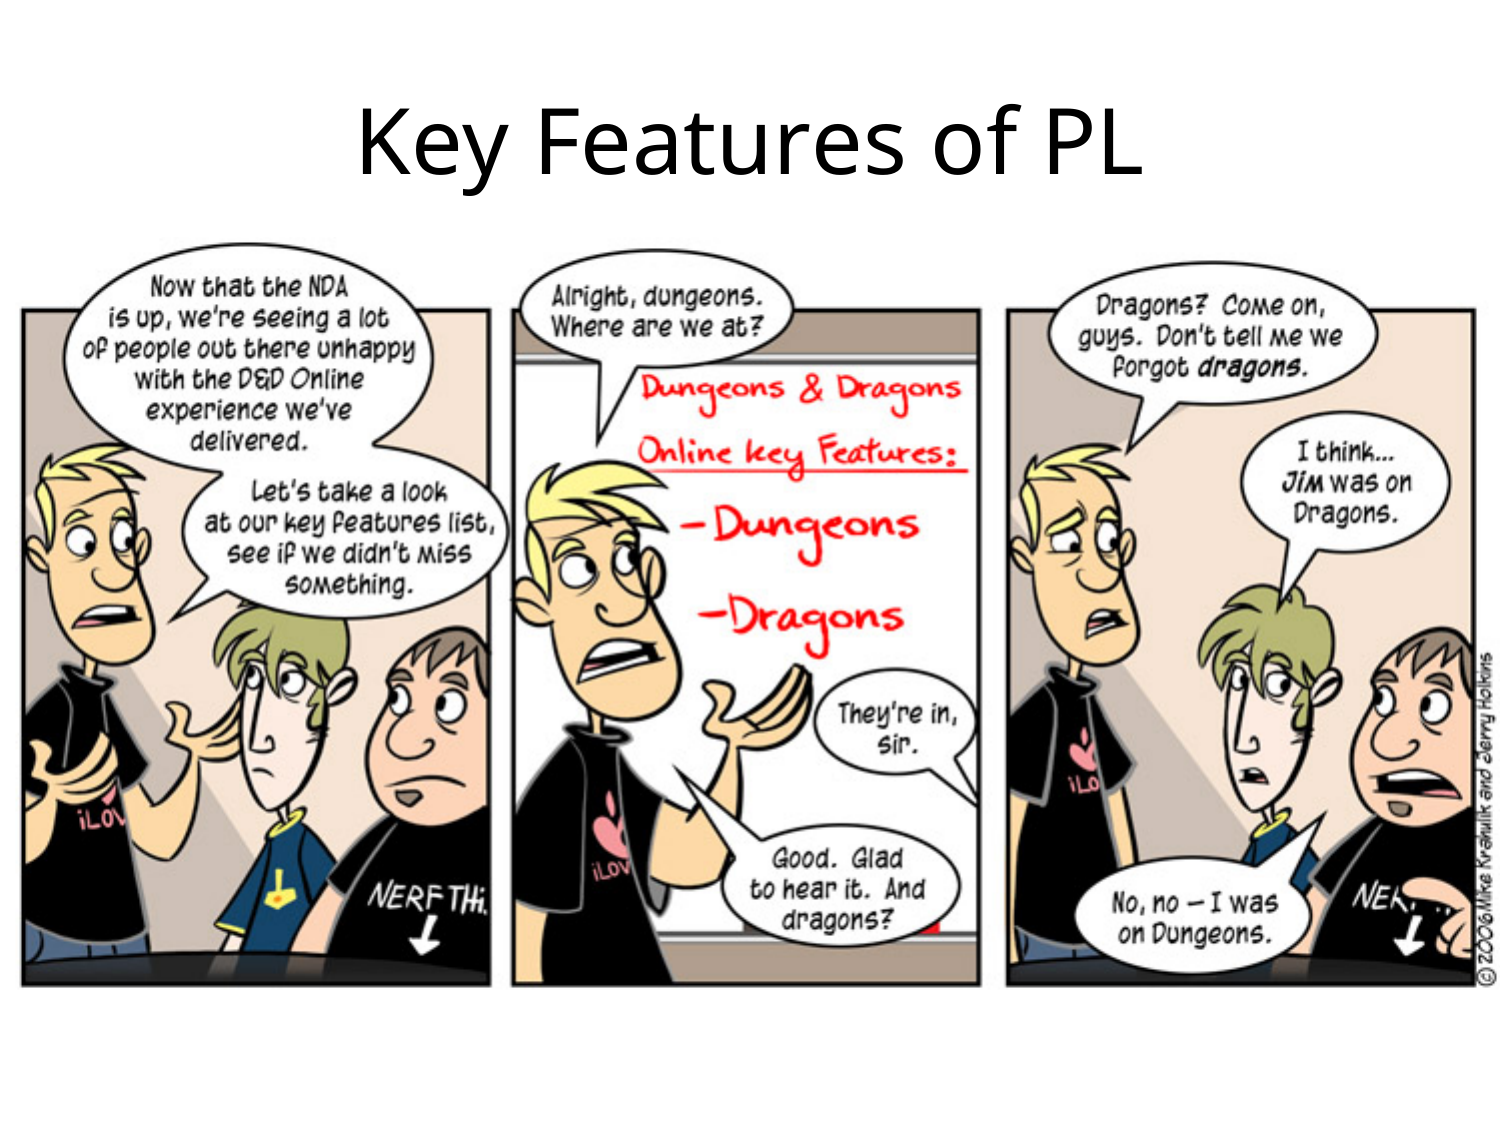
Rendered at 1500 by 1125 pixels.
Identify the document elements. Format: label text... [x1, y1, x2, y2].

title Key Features of PL [75, 45, 1426, 233]
picture [0, 237, 1500, 1018]
